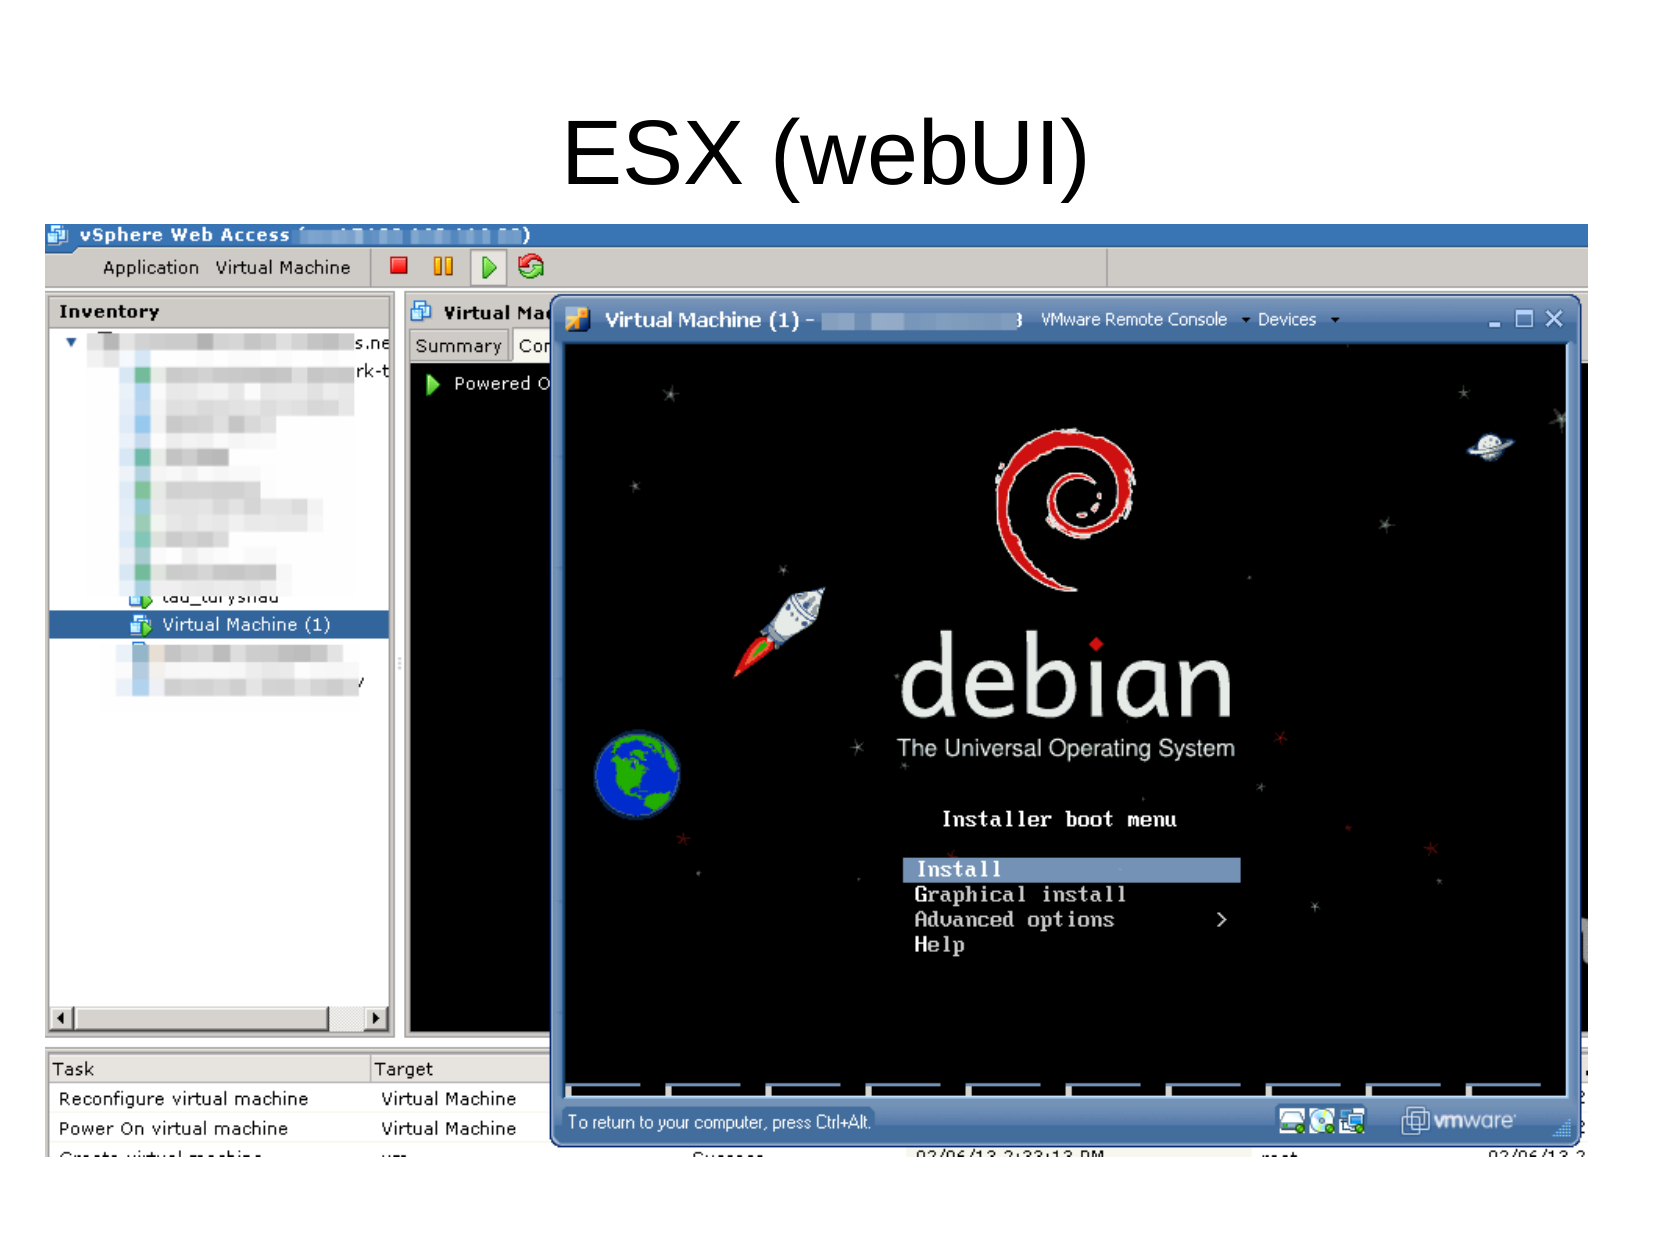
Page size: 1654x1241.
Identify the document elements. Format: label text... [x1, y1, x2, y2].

title ESX (webUI) [82, 49, 1571, 224]
picture [45, 224, 1588, 1157]
